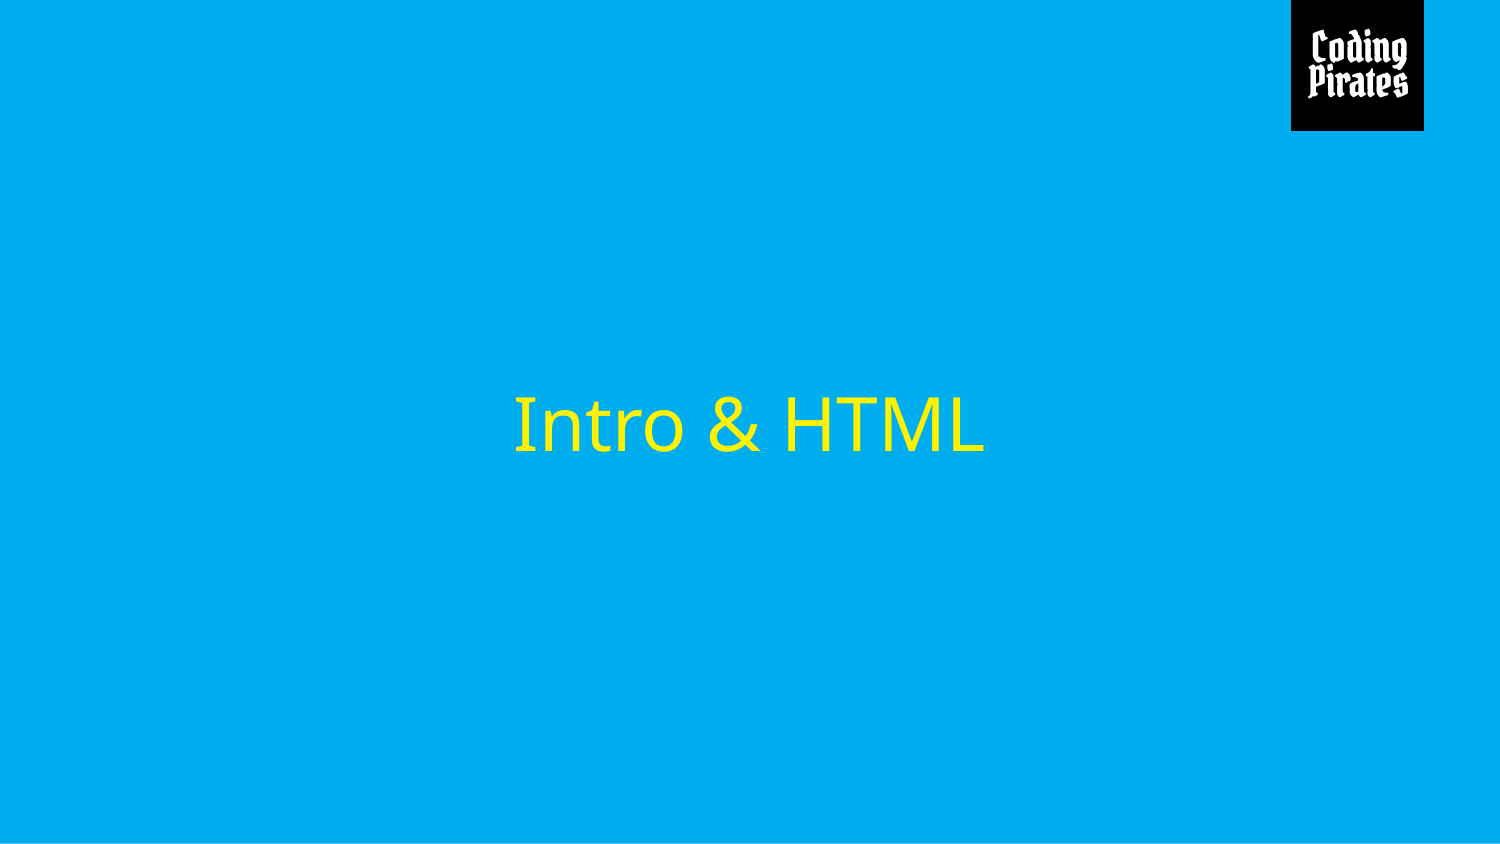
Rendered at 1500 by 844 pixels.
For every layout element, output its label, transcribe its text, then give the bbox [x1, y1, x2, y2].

title Intro & HTML [51, 352, 1449, 491]
picture [1292, 0, 1423, 130]
